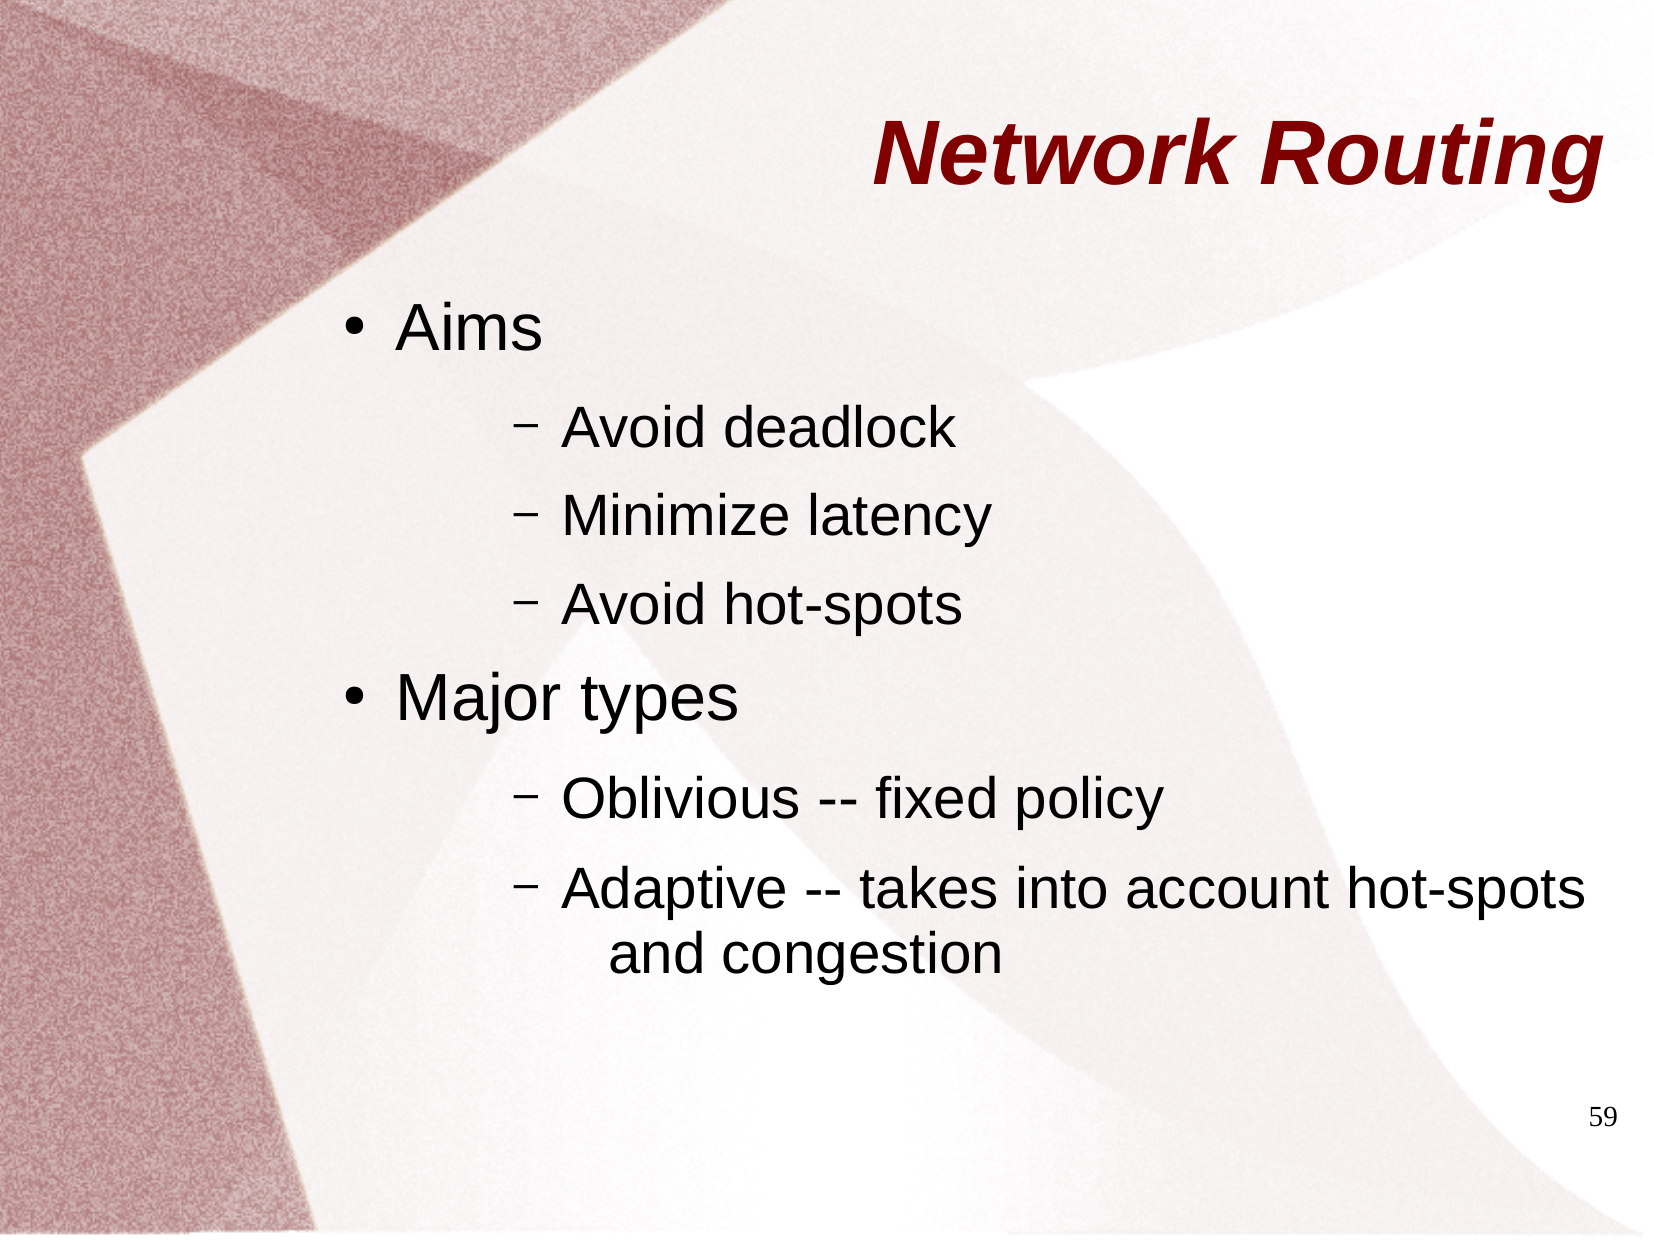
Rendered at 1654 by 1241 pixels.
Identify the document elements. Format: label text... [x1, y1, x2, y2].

title Network Routing [596, 49, 1607, 257]
list Aims Avoid deadlock Minimize latency Avoid hot-spots Major types Oblivious -- fixed policy Adaptive -- takes into account hot-spots and congestion [324, 290, 1601, 1010]
picture [0, 0, 1654, 1241]
